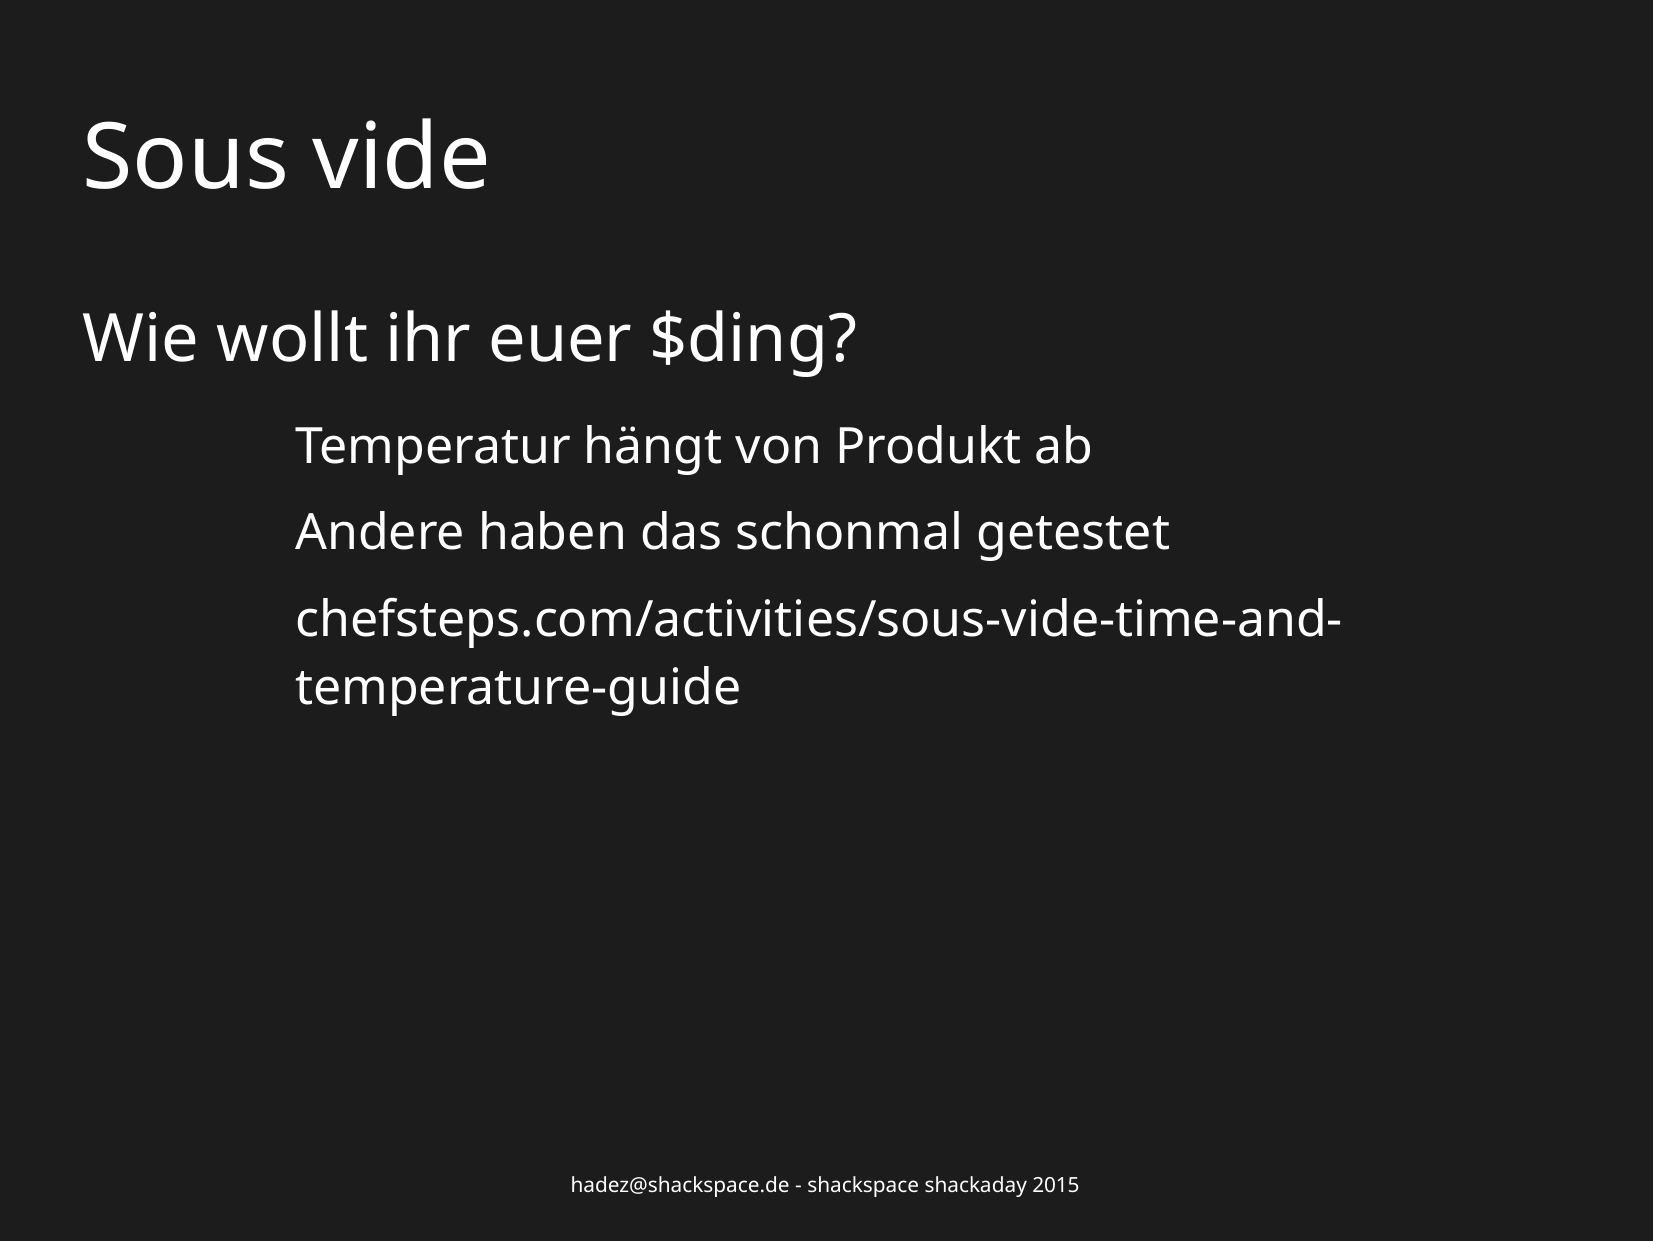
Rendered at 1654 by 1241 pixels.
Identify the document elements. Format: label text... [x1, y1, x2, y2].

list Wie wollt ihr euer $ding? Temperatur hängt von Produkt ab Andere haben das schonmal getestet chefsteps.com/activities/sous-vide-time-and-temperature-guide [82, 290, 1571, 1141]
title Sous vide [82, 49, 1571, 257]
